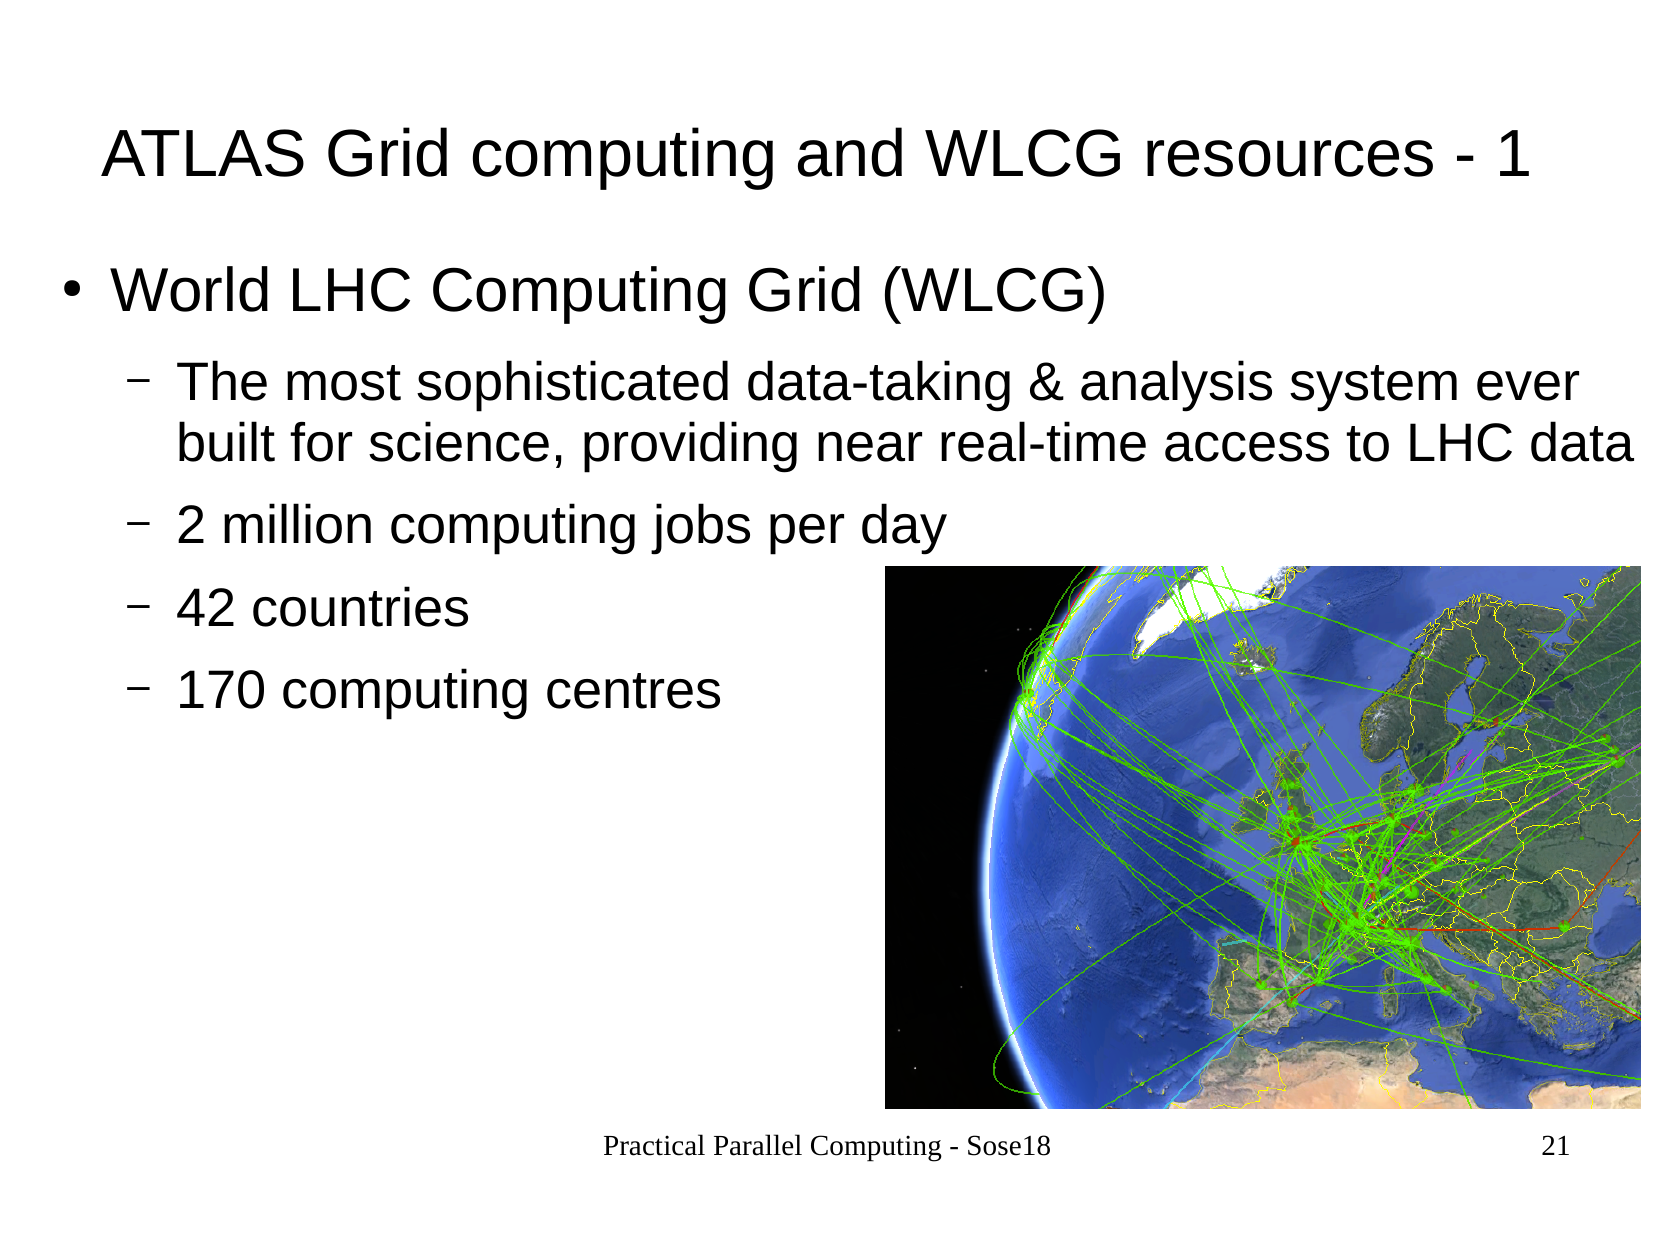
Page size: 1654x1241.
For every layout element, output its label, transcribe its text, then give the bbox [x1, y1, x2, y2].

title ATLAS Grid computing and WLCG resources - 1 [82, 49, 1571, 255]
picture [885, 566, 1641, 1109]
list World LHC Computing Grid (WLCG) The most sophisticated data-taking & analysis system ever built for science, providing near real-time access to LHC data 2 million computing jobs per day 42 countries 170 computing centres [45, 255, 1636, 766]
